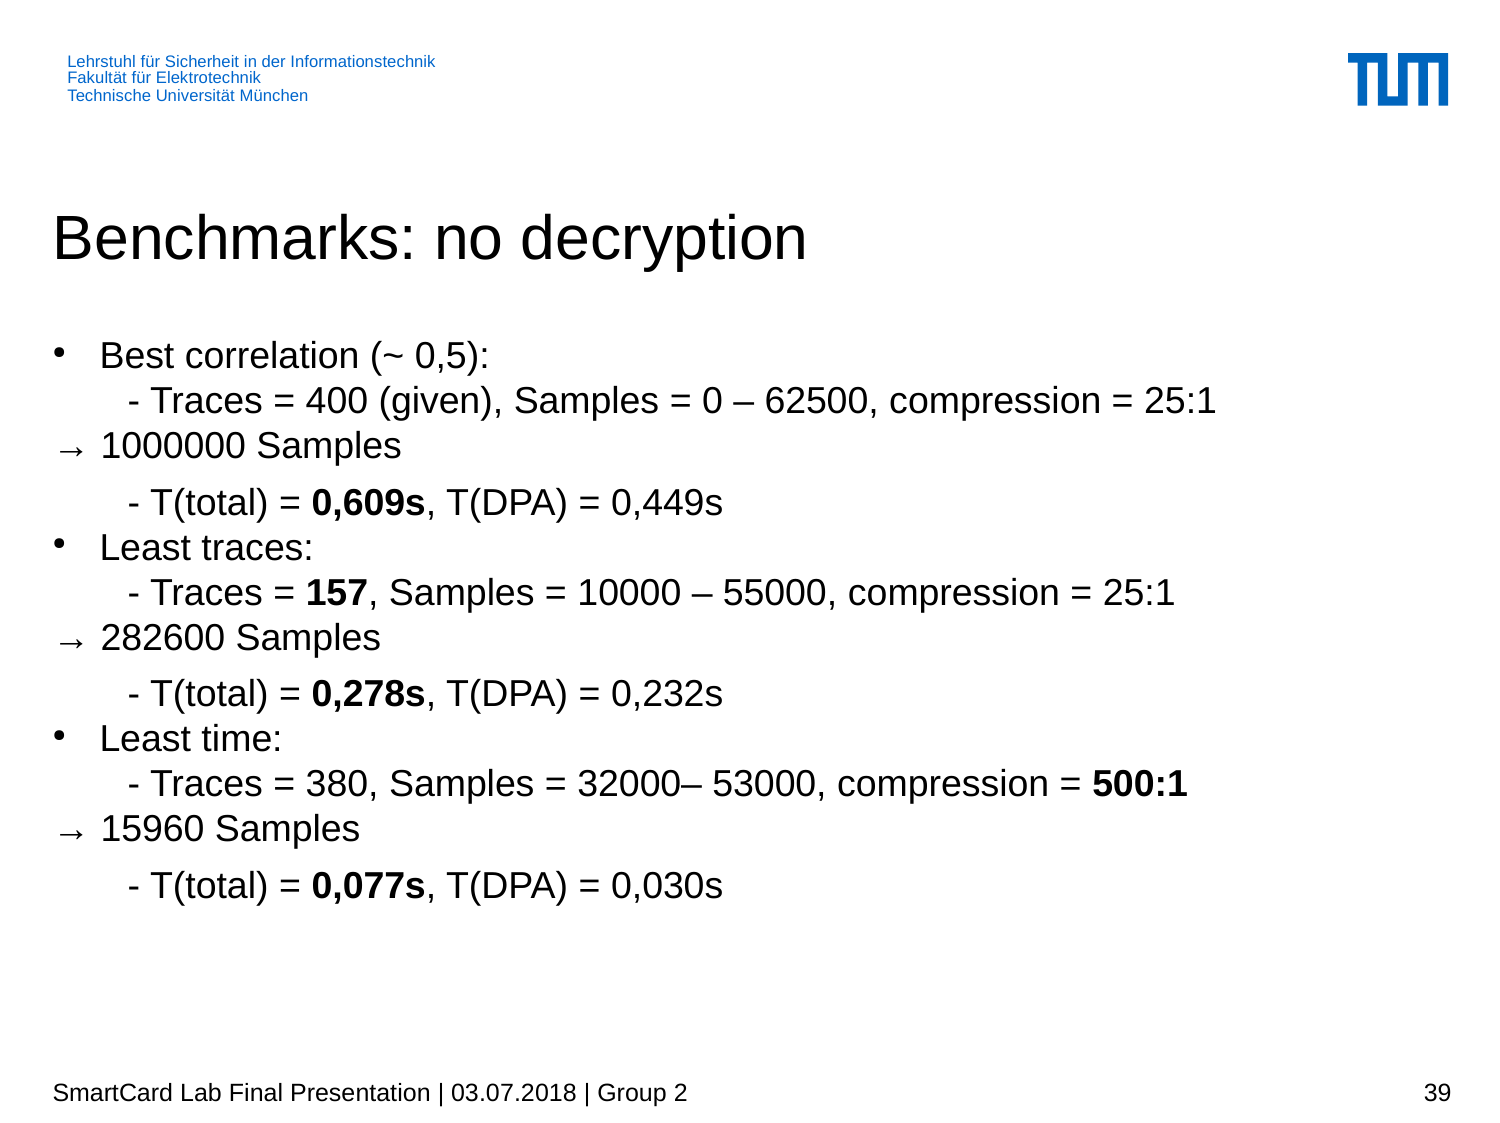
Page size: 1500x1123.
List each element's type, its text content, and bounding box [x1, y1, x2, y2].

text_box Best correlation (~ 0,5): - Traces = 400 (given), Samples = 0 – 62500, compression = 25:1 → 1000000 Samples - T(total) = 0,609s, T(DPA) = 0,449s Least traces: - Traces = 157, Samples = 10000 – 55000, compression = 25:1 → 282600 Samples - T(total) = 0,278s, T(DPA) = 0,232s Least time: - Traces = 380, Samples = 32000– 53000, compression = 500:1 → 15960 Samples - T(total) = 0,077s, T(DPA) = 0,030s [52, 330, 1453, 1021]
title Benchmarks: no decryption [52, 205, 1453, 265]
